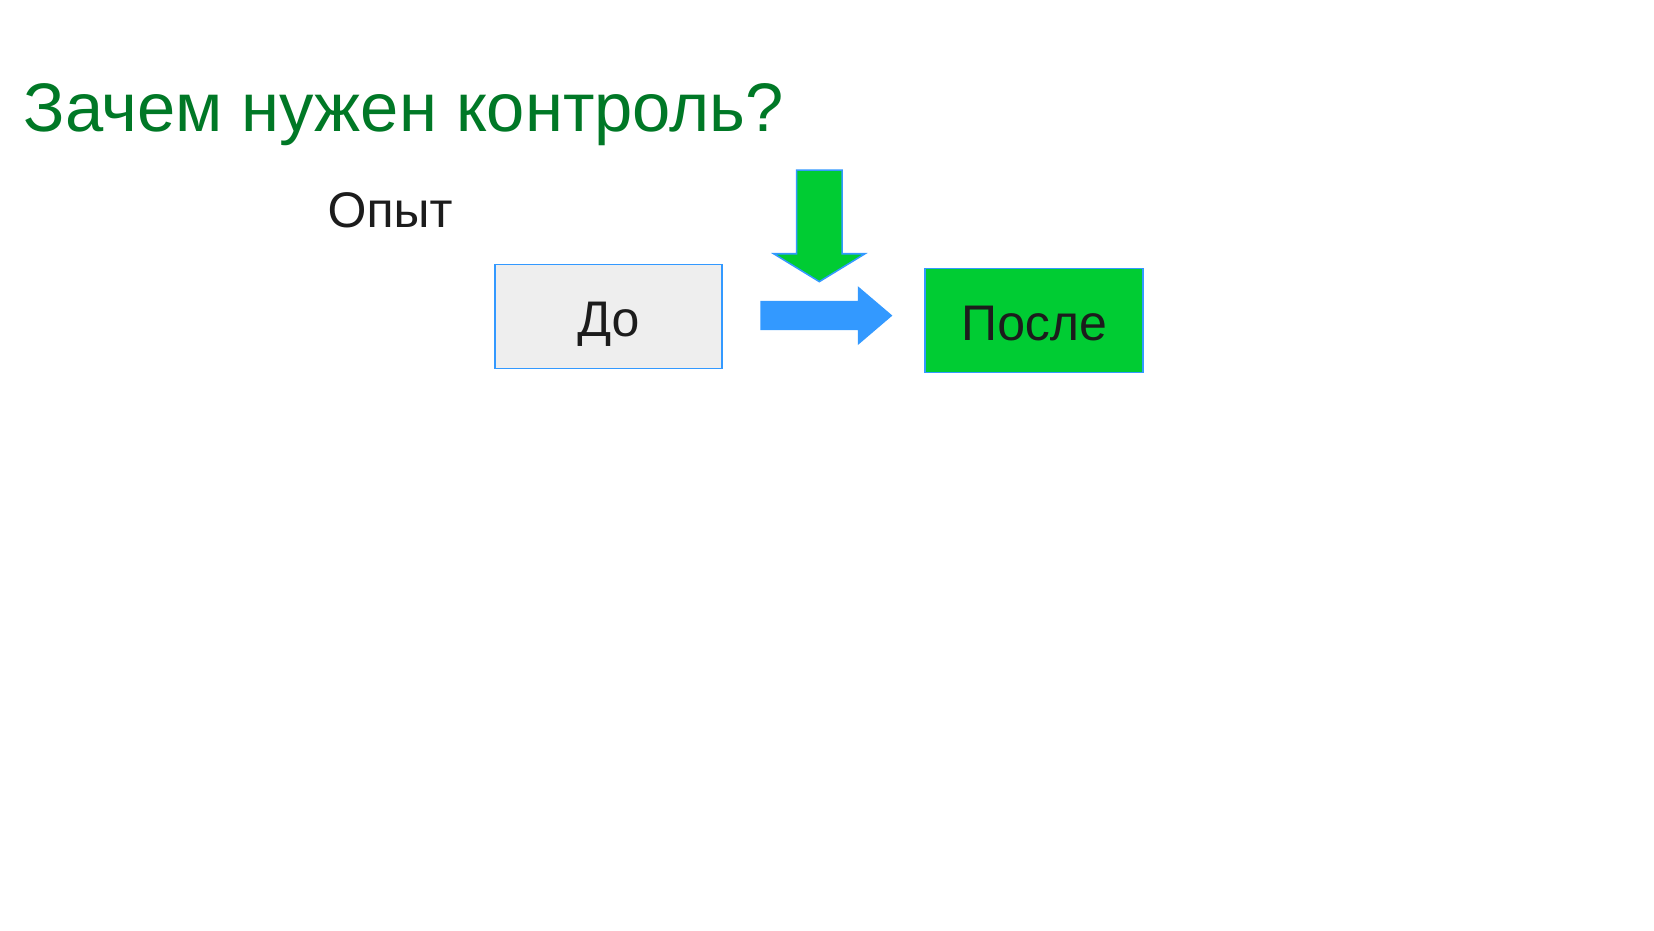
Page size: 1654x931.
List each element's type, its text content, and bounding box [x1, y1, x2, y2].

text_box Опыт [188, 170, 593, 246]
text_box [773, 170, 865, 282]
text_box До [495, 264, 722, 369]
title Зачем нужен контроль? [23, 23, 1630, 193]
text_box После [925, 268, 1144, 373]
text_box [761, 287, 892, 344]
